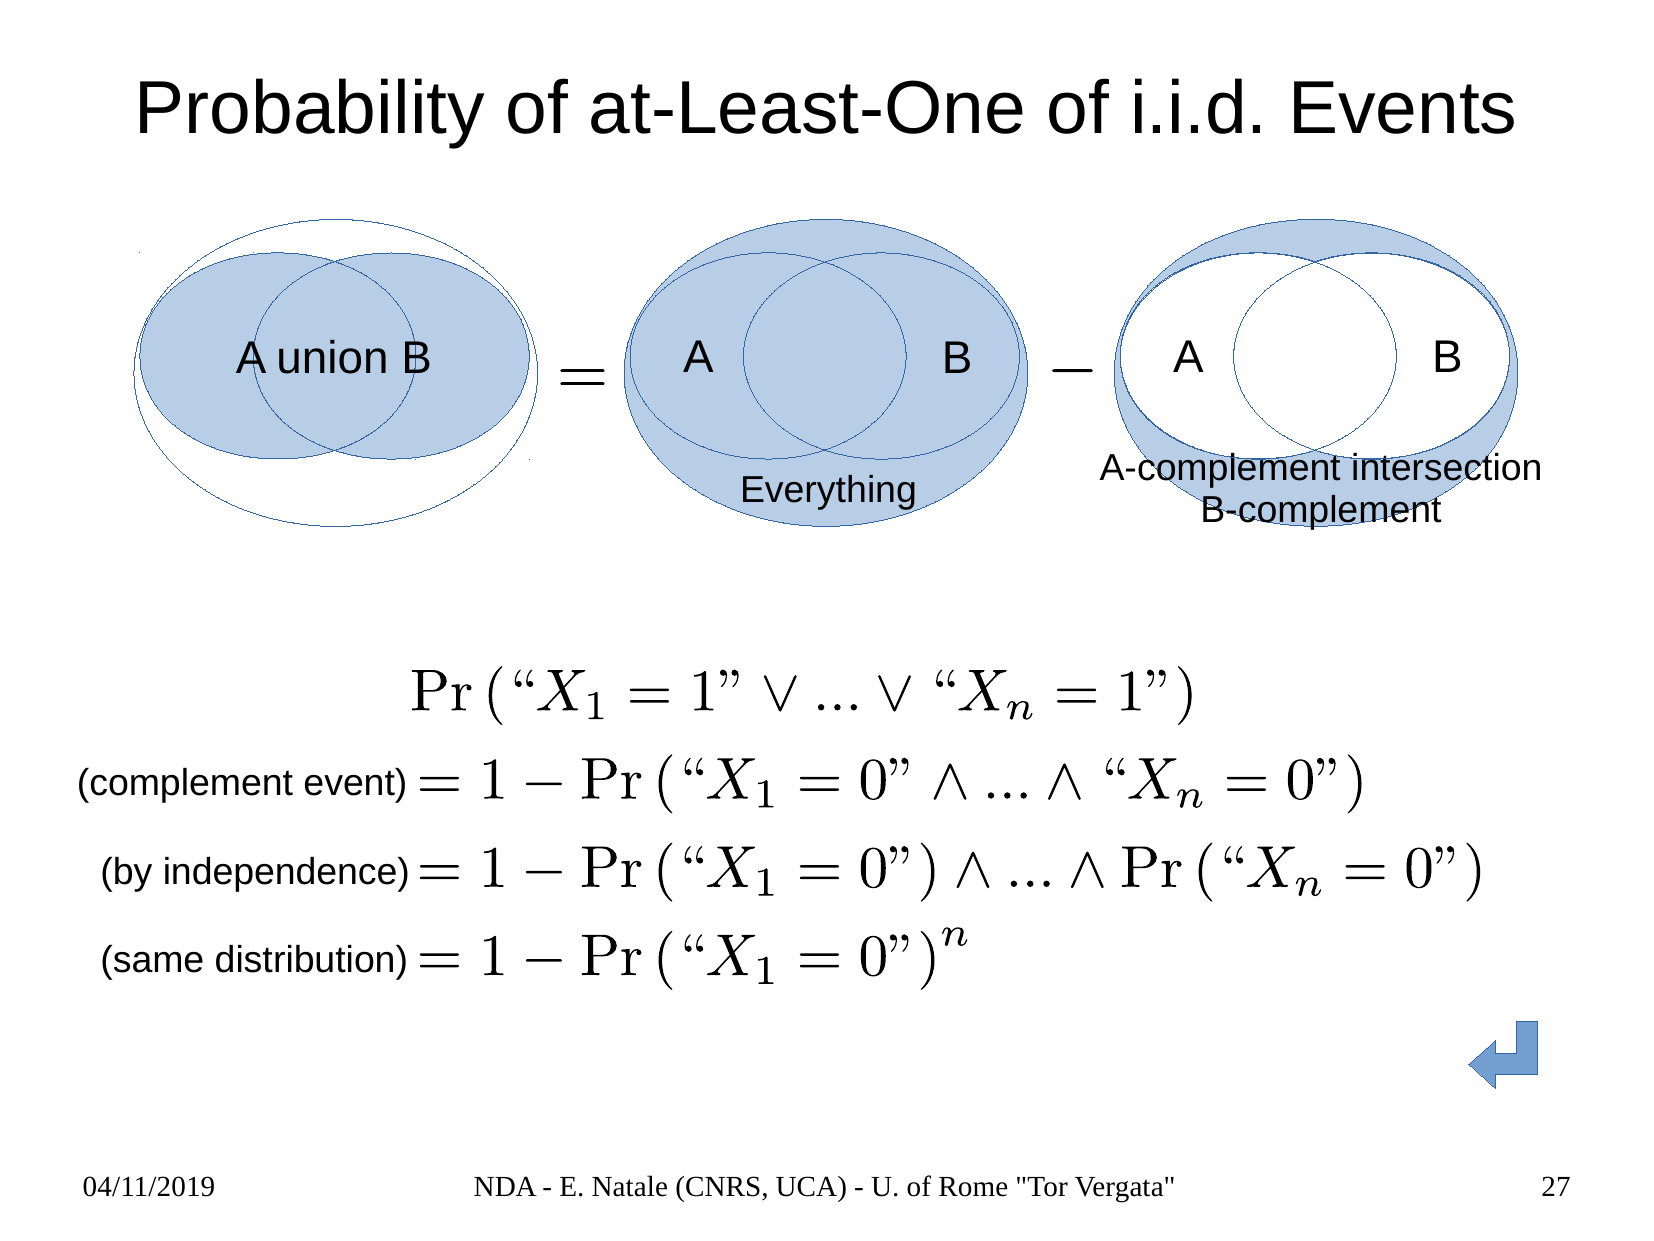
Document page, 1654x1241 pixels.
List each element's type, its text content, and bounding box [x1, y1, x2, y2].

text_box [1114, 219, 1518, 434]
text_box B [927, 324, 986, 394]
title Probability of at-Least-One of i.i.d. Events [82, 49, 1571, 165]
text_box A [668, 323, 831, 394]
text_box [1050, 369, 1093, 384]
text_box [139, 252, 530, 460]
text_box [624, 219, 1028, 500]
text_box A [1158, 323, 1321, 394]
text_box [411, 666, 1481, 990]
text_box [559, 369, 605, 391]
text_box [1468, 1021, 1538, 1089]
text_box B [1417, 324, 1476, 394]
text_box Everything [712, 440, 944, 539]
text_box A-complement intersection B-complement [1078, 434, 1564, 543]
text_box (complement event) [62, 754, 423, 812]
text_box A union B [159, 312, 508, 402]
text_box (same distribution) [85, 931, 424, 989]
text_box (by independence) [85, 842, 425, 900]
